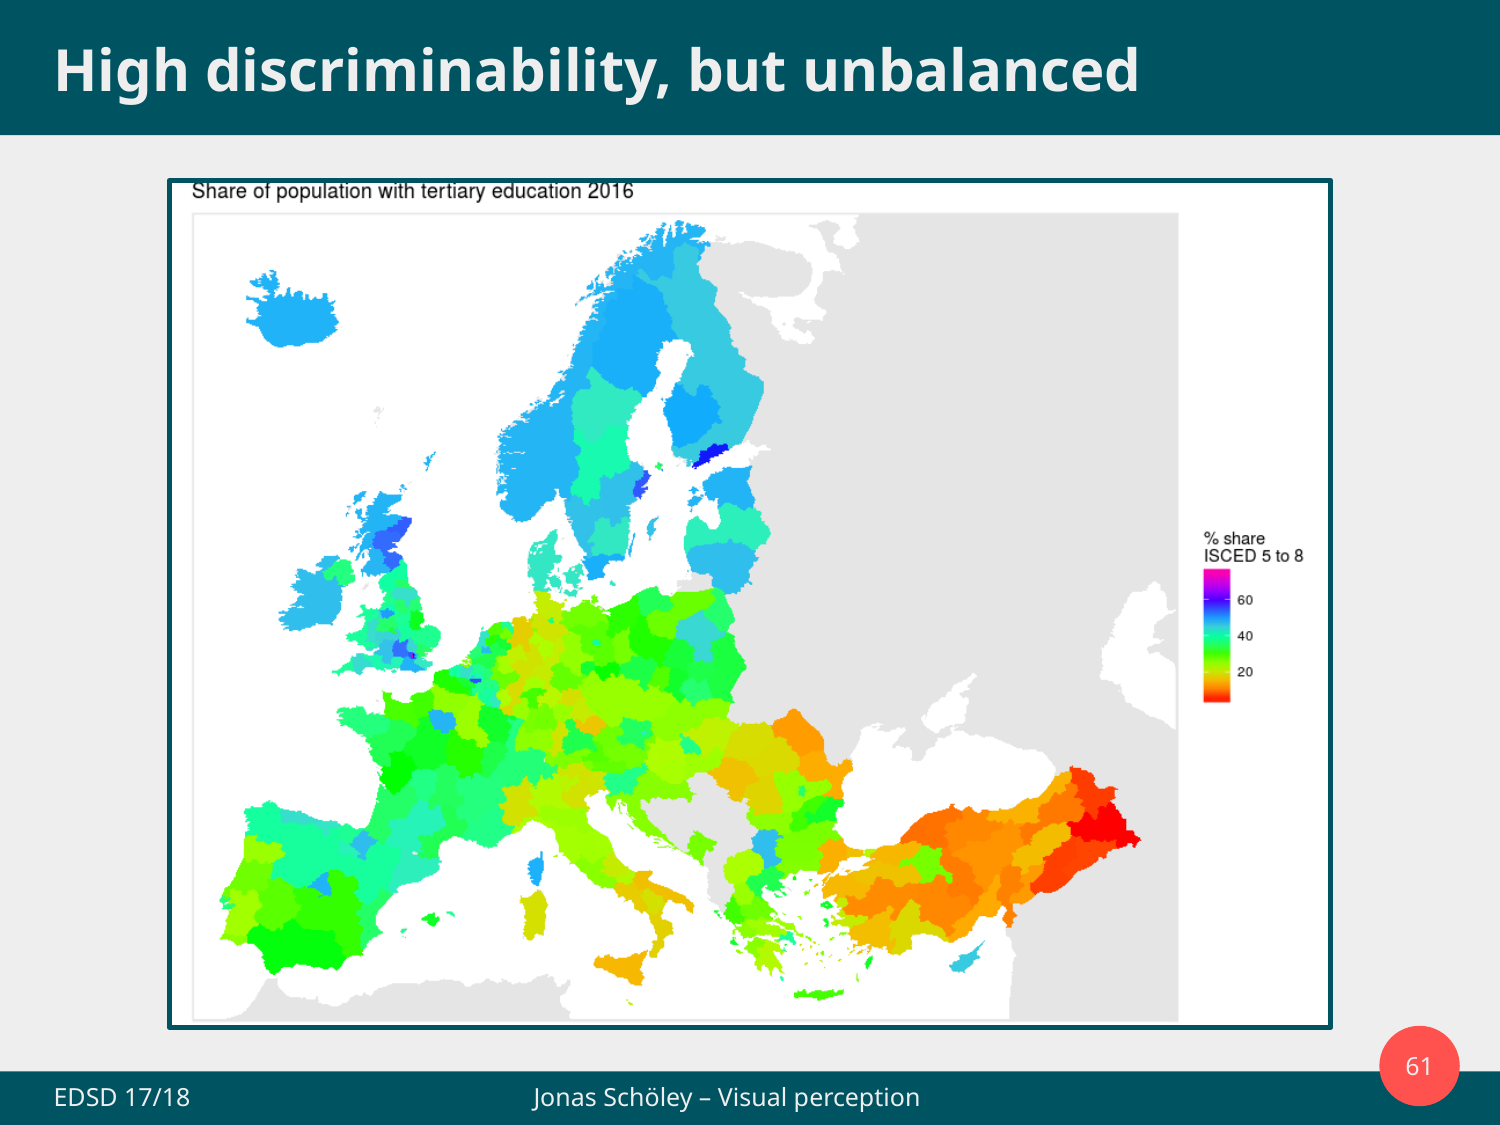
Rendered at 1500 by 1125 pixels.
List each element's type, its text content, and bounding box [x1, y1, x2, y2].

title High discriminability, but unbalanced [53, 0, 1447, 141]
picture [171, 182, 1329, 1025]
